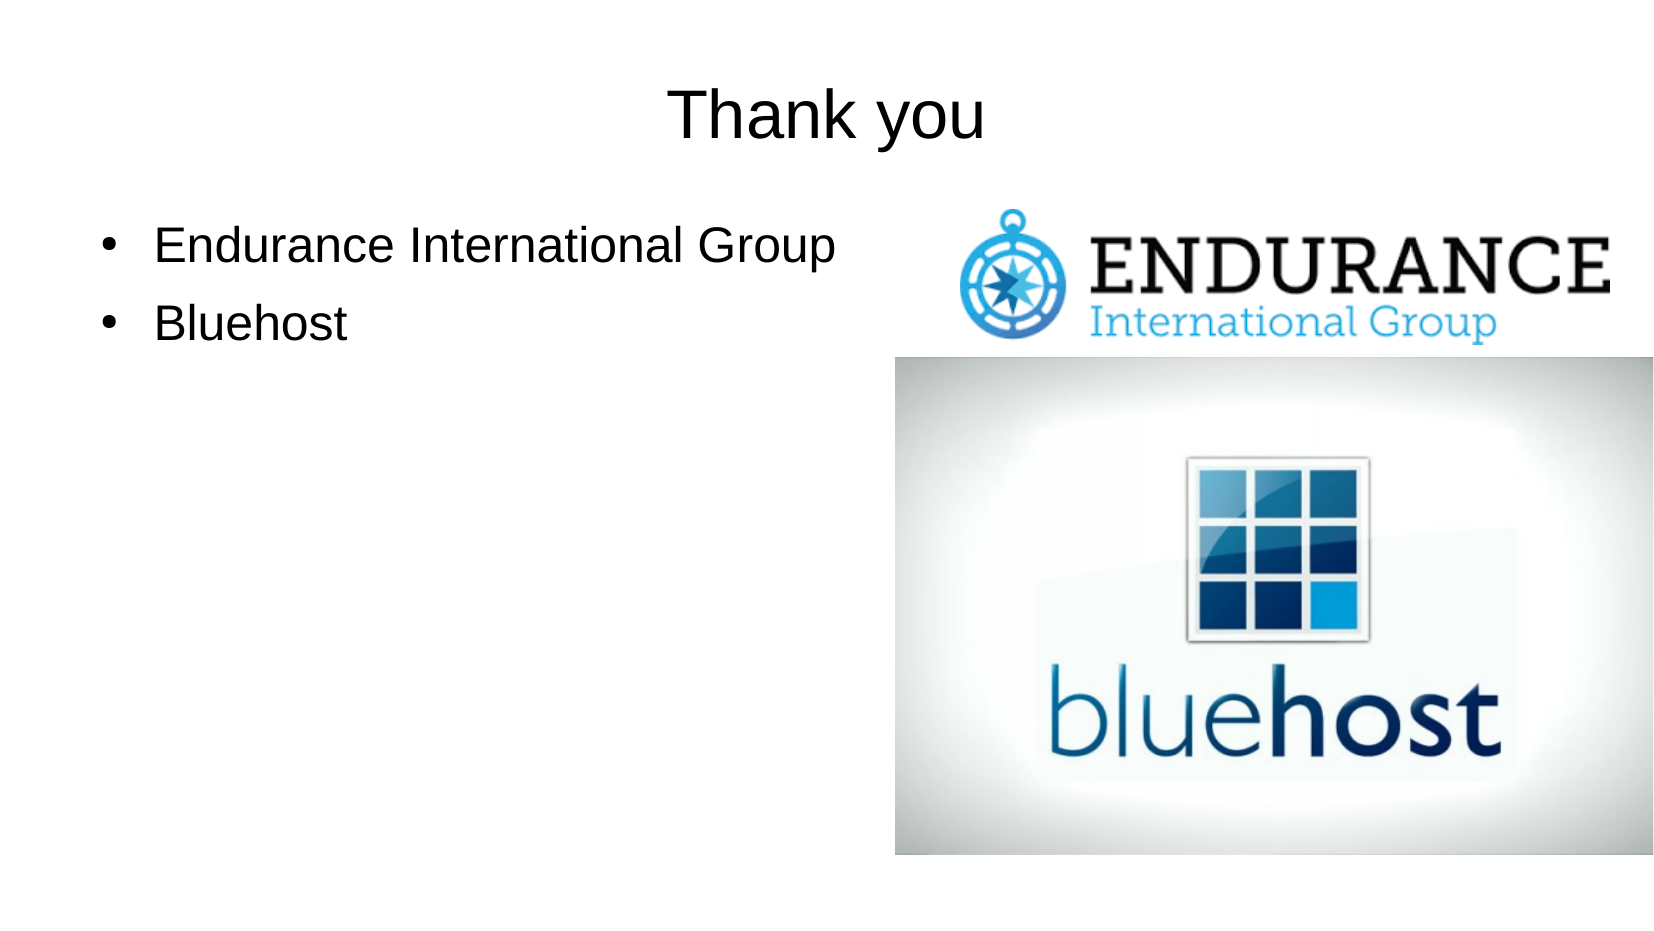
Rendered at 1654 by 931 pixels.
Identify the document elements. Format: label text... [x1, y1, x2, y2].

picture [960, 209, 1610, 346]
title Thank you [82, 37, 1571, 193]
list Endurance International Group Bluehost [82, 217, 1571, 758]
picture [895, 357, 1654, 856]
